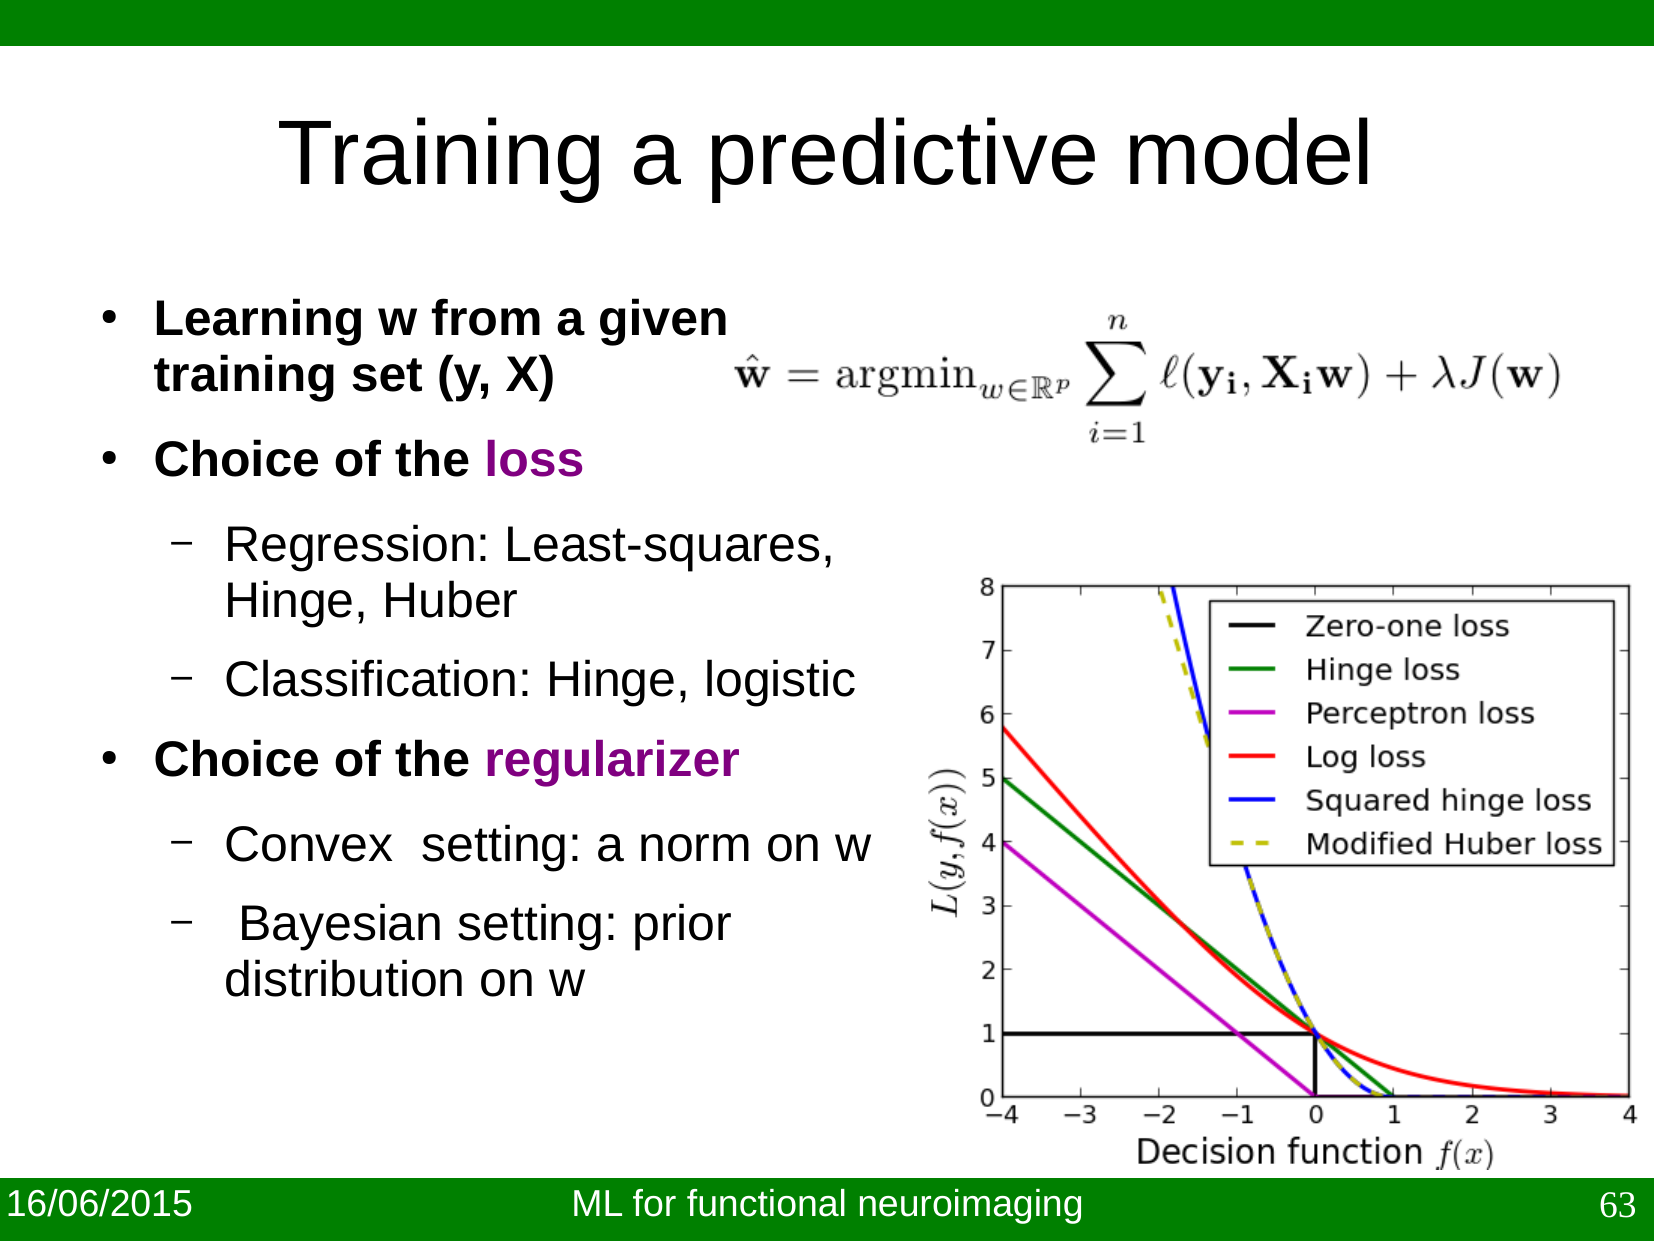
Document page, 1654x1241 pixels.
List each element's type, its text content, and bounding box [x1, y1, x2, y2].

picture [909, 569, 1654, 1170]
list Learning w from a given training set (y, X) Choice of the loss Regression: Least-squares, Hinge, Huber Classification: Hinge, logistic Choice of the regularizer Convex setting: a norm on w Bayesian setting: prior distribution on w [82, 290, 886, 1170]
title Training a predictive model [82, 56, 1571, 250]
picture [727, 312, 1565, 449]
